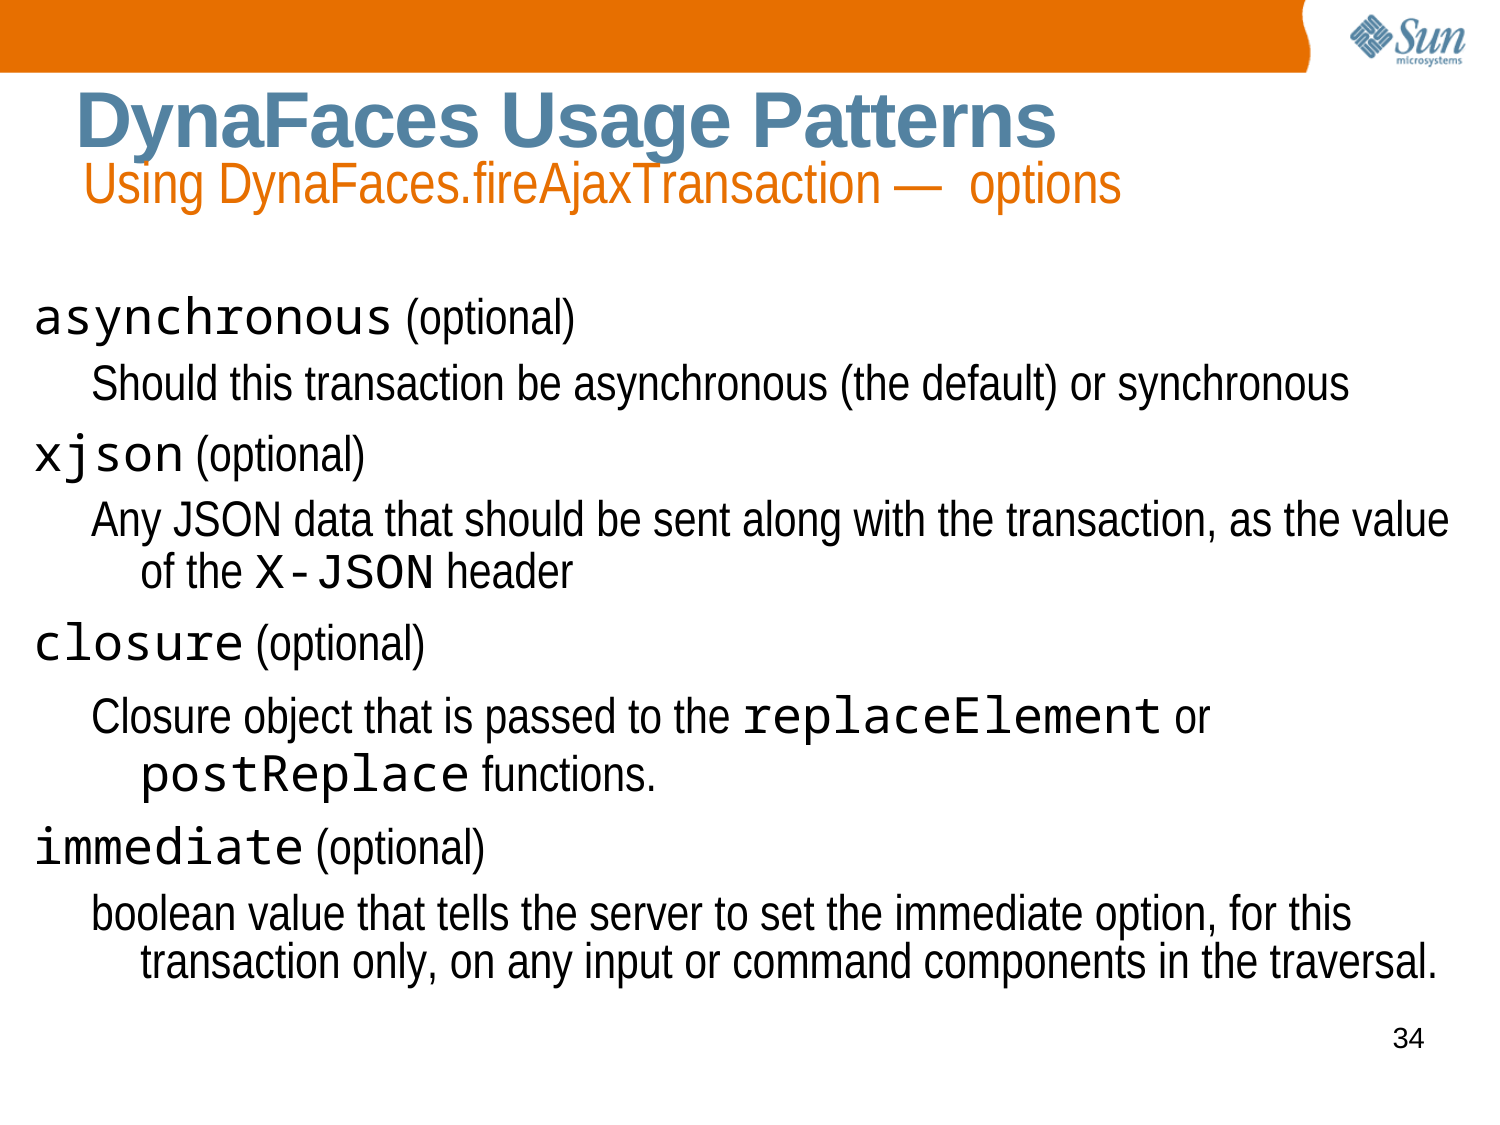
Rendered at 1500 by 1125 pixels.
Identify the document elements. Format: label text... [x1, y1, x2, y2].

text_box asynchronous (optional) Should this transaction be asynchronous (the default) or synchronous xjson (optional) Any JSON data that should be sent along with the transaction, as the value of the X-JSON header closure (optional) Closure object that is passed to the replaceElement or postReplace functions. immediate (optional) boolean value that tells the server to set the immediate option, for this transaction only, on any input or command components in the traversal. [14, 288, 1488, 955]
title DynaFaces Usage Patterns [75, 83, 1437, 188]
text_box Using DynaFaces.fireAjaxTransaction — options [83, 157, 1351, 225]
picture [0, 0, 1500, 75]
